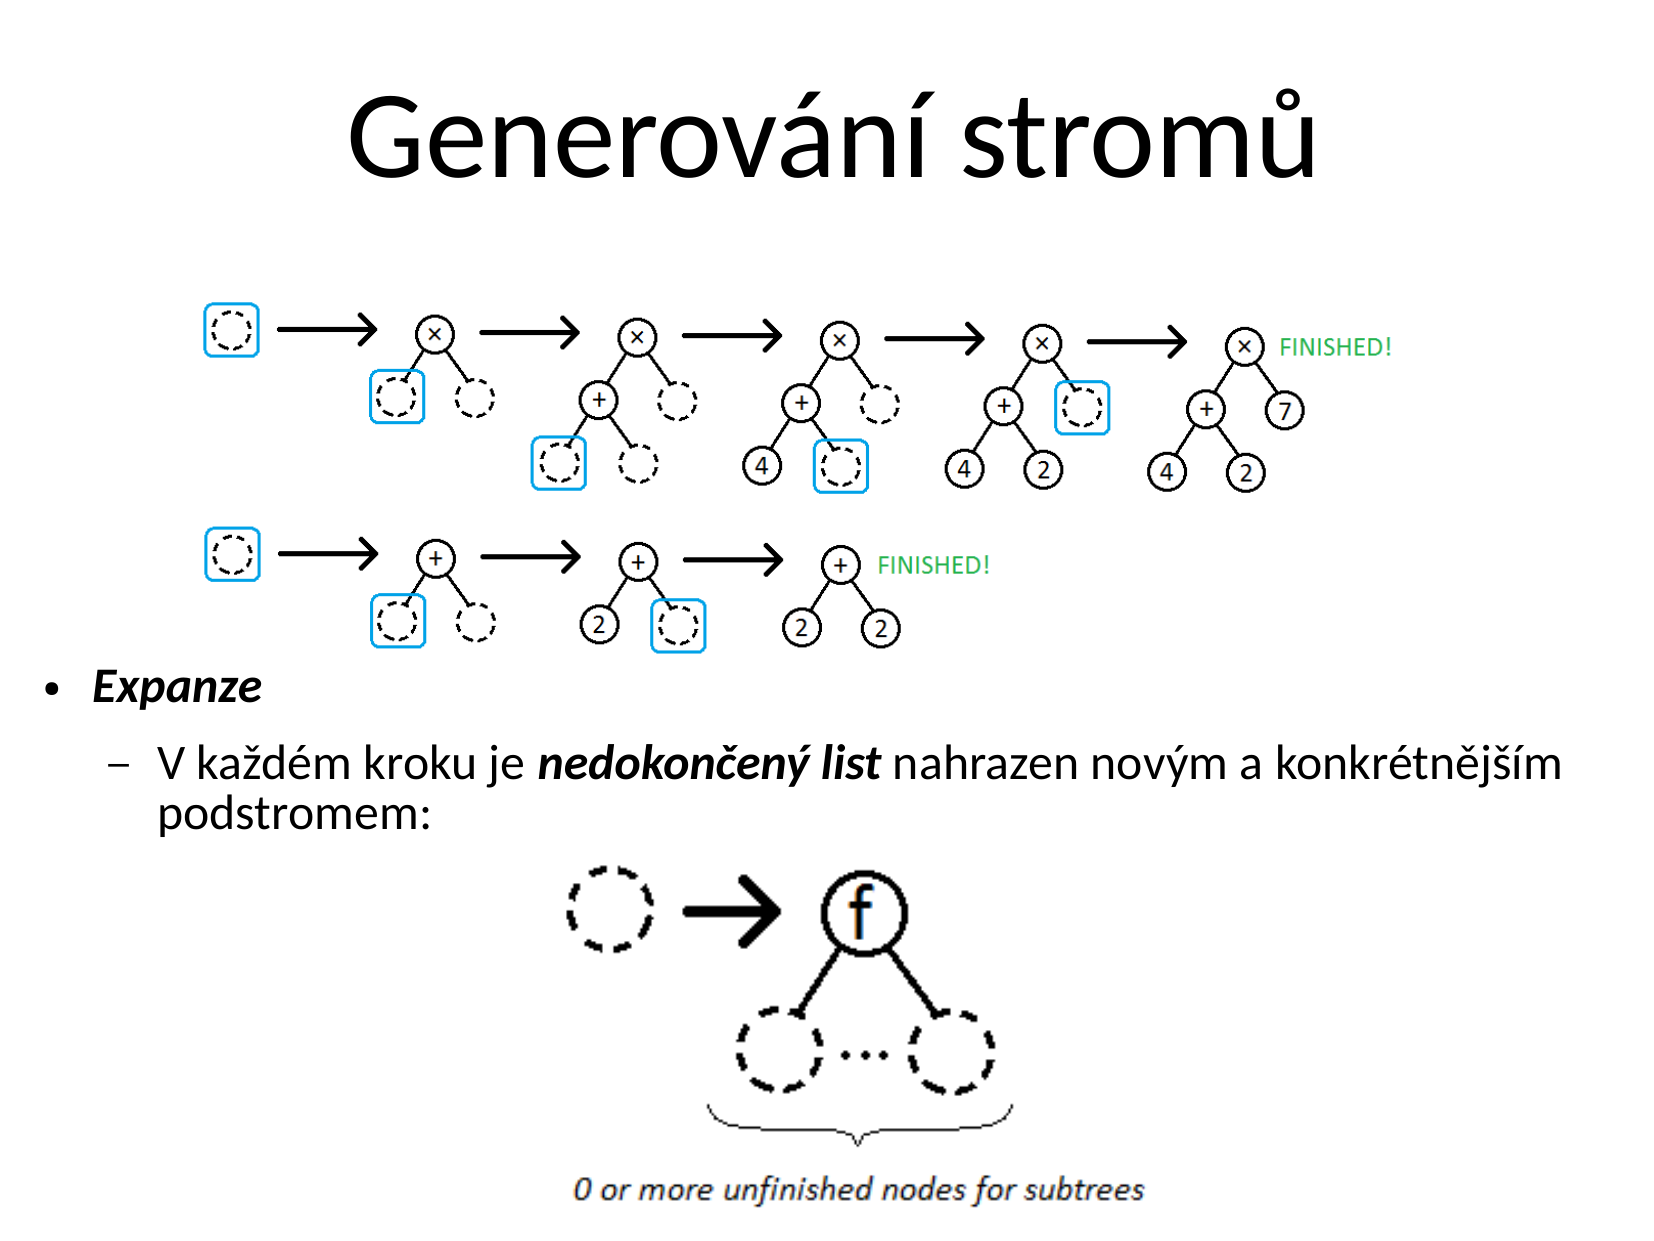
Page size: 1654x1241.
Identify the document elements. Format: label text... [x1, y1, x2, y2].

picture [187, 288, 1411, 673]
picture [507, 813, 1192, 1241]
title Generování stromů [90, 70, 1579, 223]
list Expanze V každém kroku je nedokončený list nahrazen novým a konkrétnějším podstromem: [26, 664, 1594, 844]
